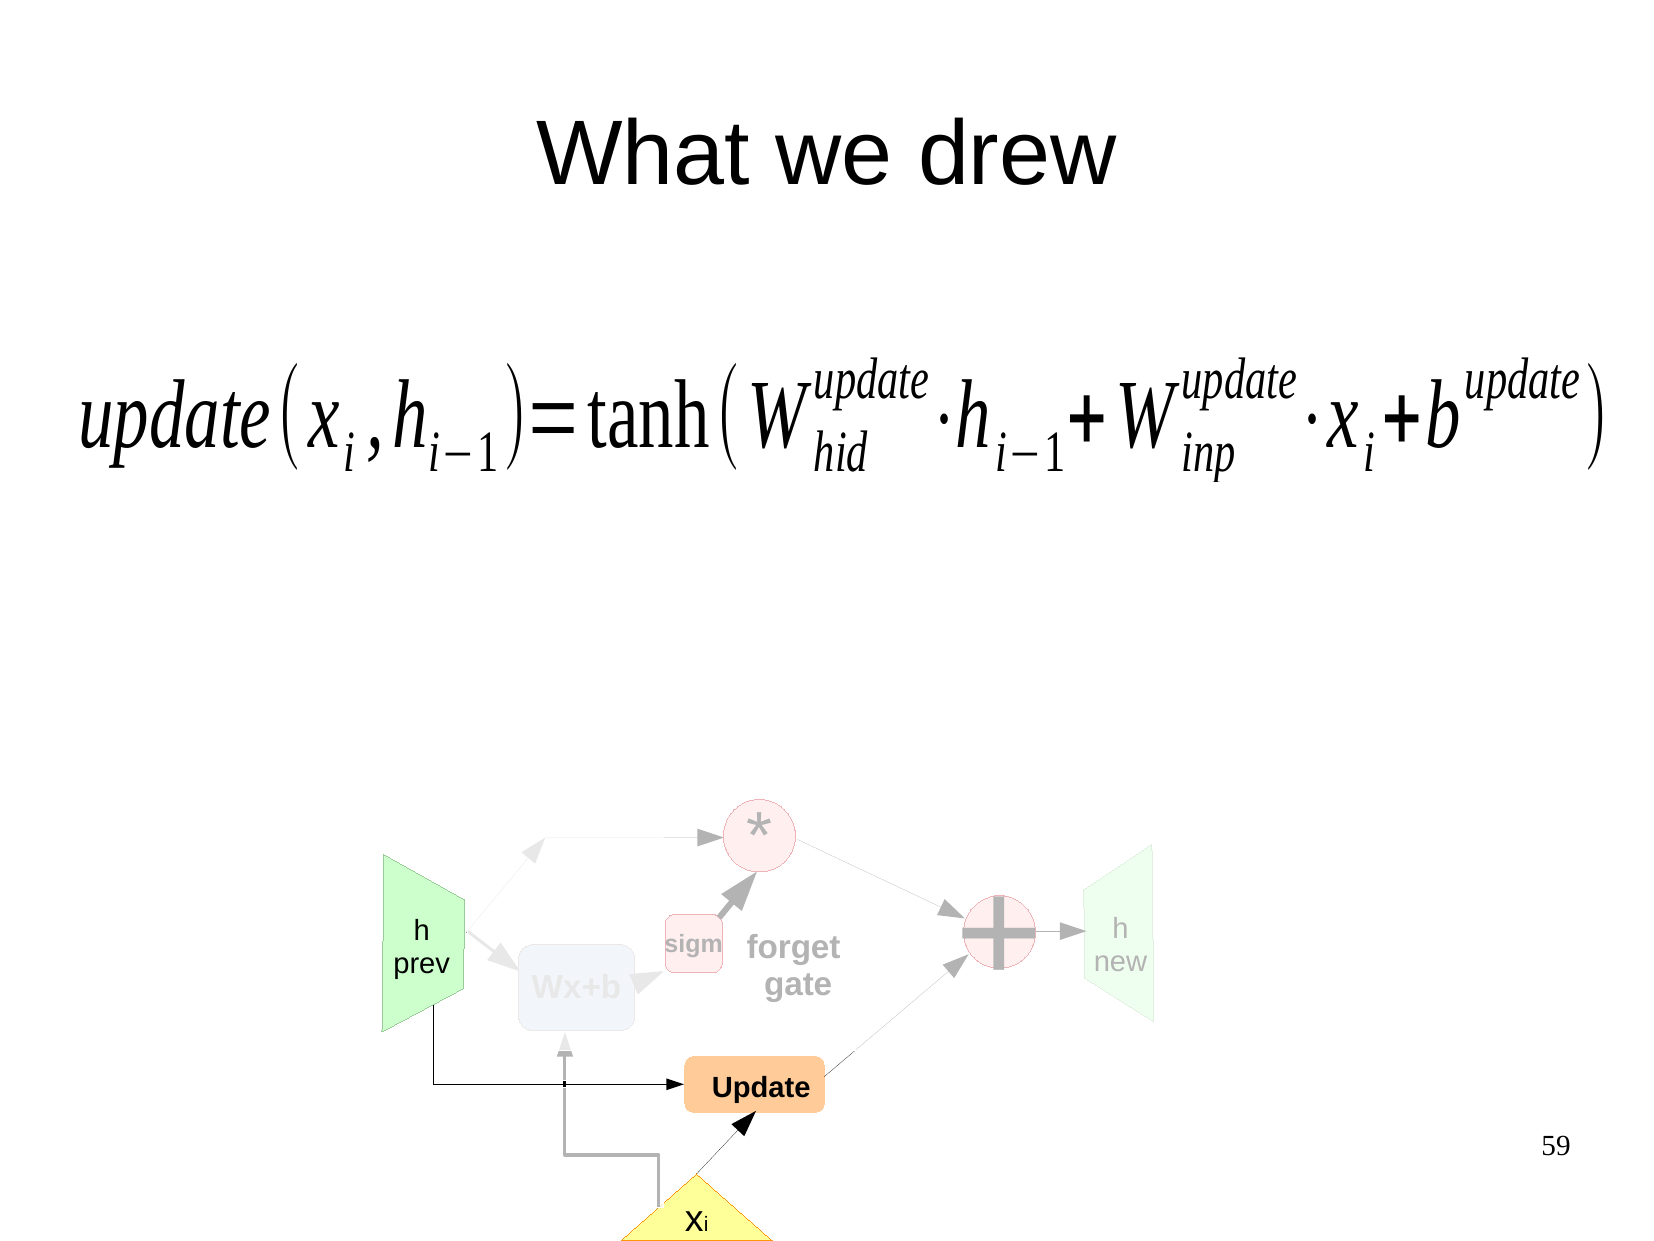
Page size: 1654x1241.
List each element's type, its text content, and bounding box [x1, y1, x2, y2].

text_box h prev [378, 906, 466, 987]
text_box [381, 987, 464, 1032]
text_box [467, 1087, 664, 1208]
chart [60, 343, 1626, 482]
text_box Update [697, 1063, 871, 1112]
text_box xi [621, 1174, 773, 1241]
title What we drew [82, 49, 1571, 257]
text_box [467, 776, 1200, 1081]
text_box [683, 1055, 825, 1114]
text_box [383, 854, 465, 906]
